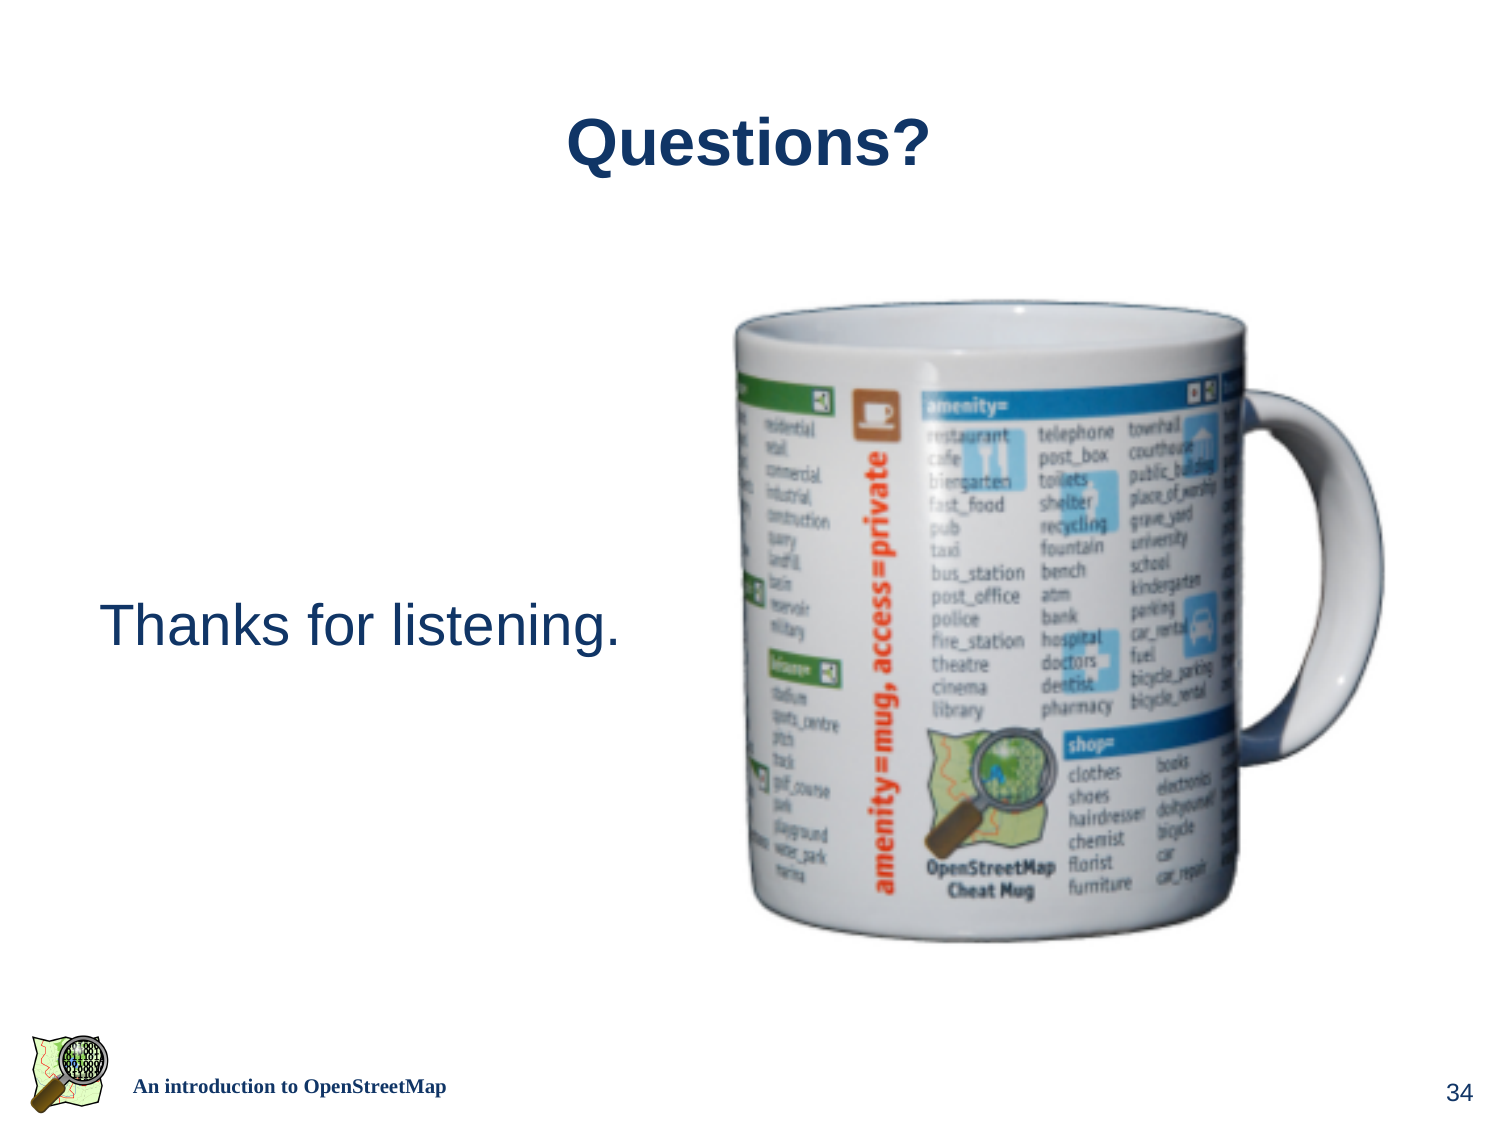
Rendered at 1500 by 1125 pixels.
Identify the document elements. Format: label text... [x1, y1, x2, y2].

subtitle Thanks for listening. [59, 386, 664, 857]
picture [731, 295, 1388, 949]
title Questions? [74, 44, 1425, 233]
picture [29, 1033, 110, 1114]
